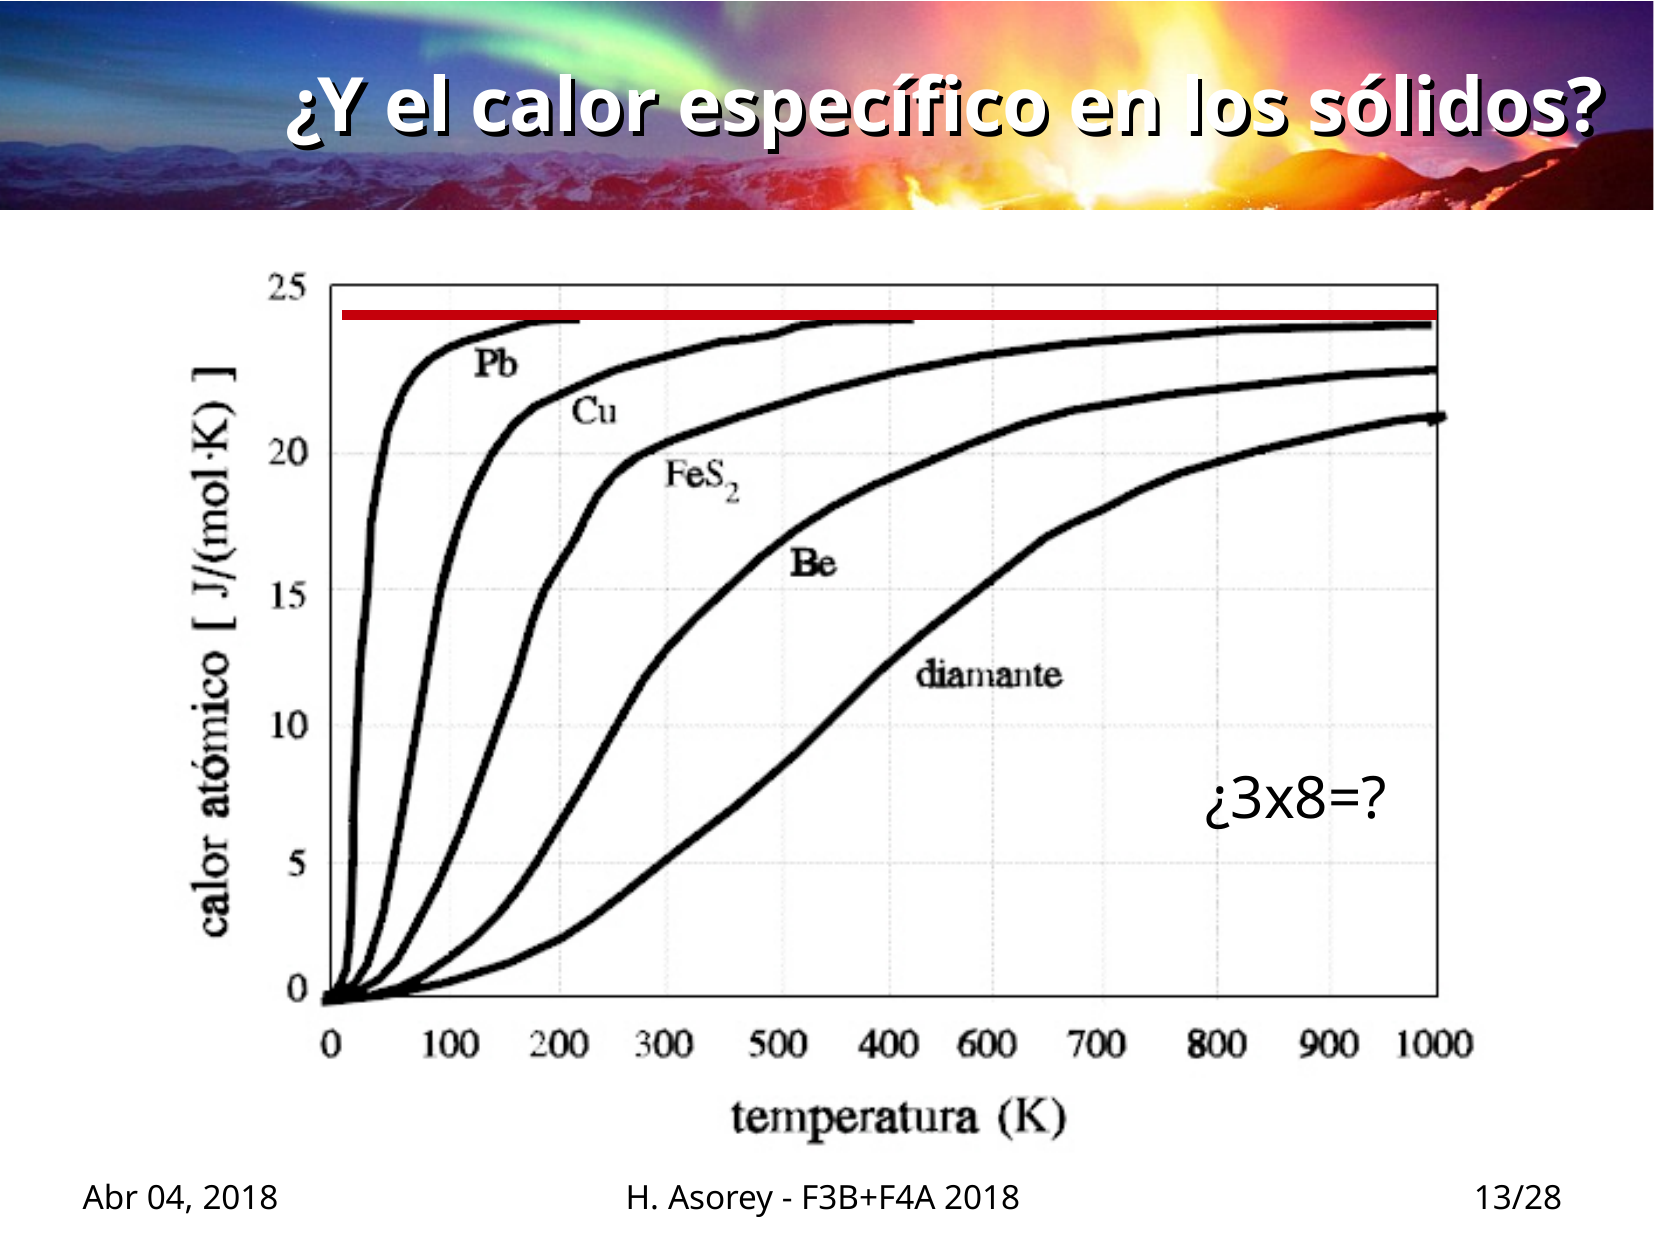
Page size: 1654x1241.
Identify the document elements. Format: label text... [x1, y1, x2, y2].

title ¿Y el calor específico en los sólidos? [45, 15, 1606, 191]
picture [157, 254, 1493, 1156]
text_box ¿3x8=? [1190, 749, 1397, 835]
picture [0, 1, 1654, 210]
